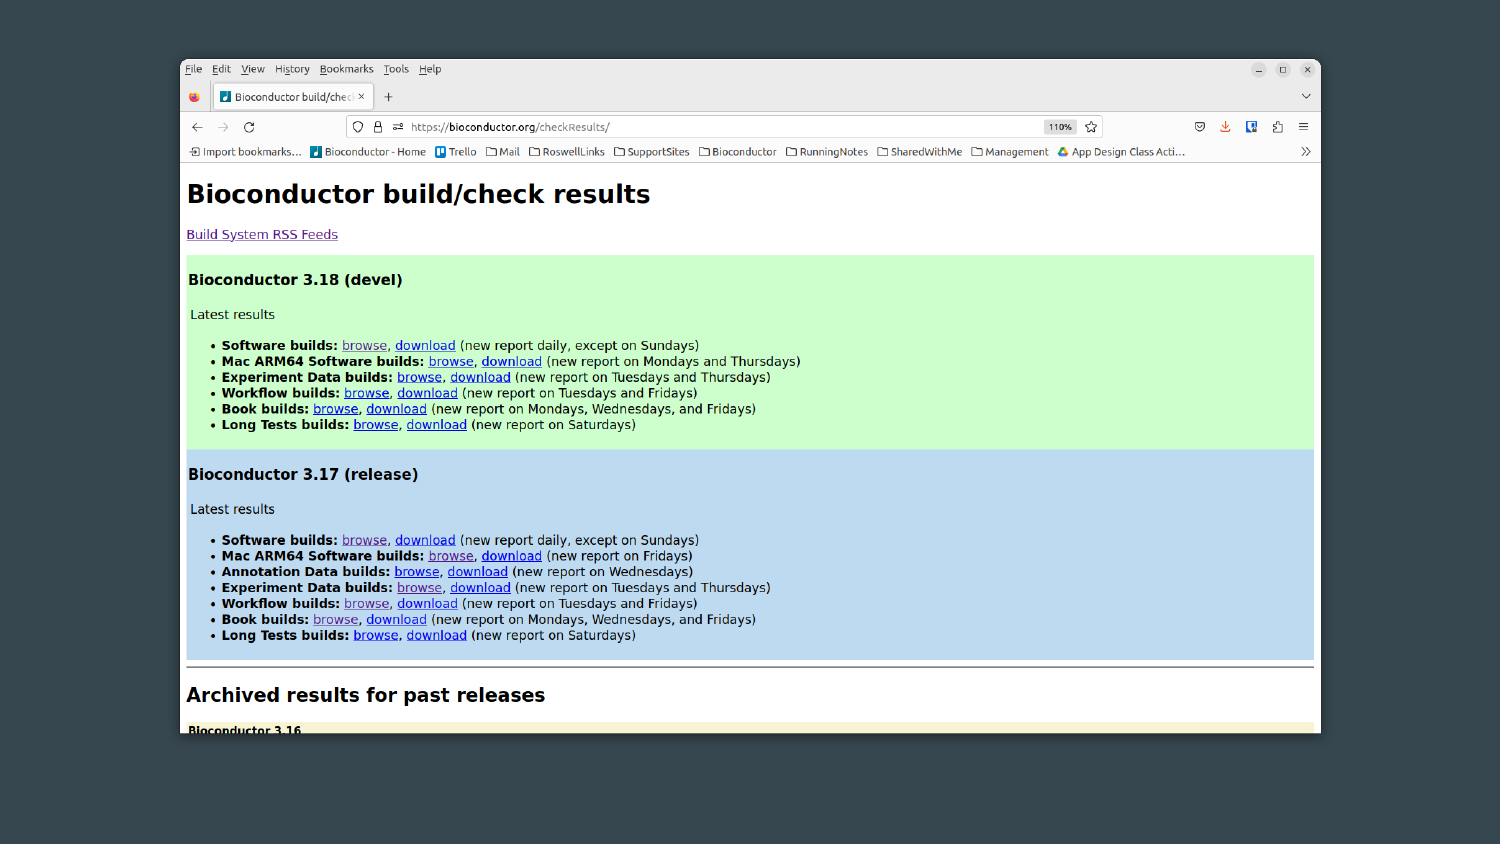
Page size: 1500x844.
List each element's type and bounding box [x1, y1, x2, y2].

picture [161, 42, 1339, 754]
